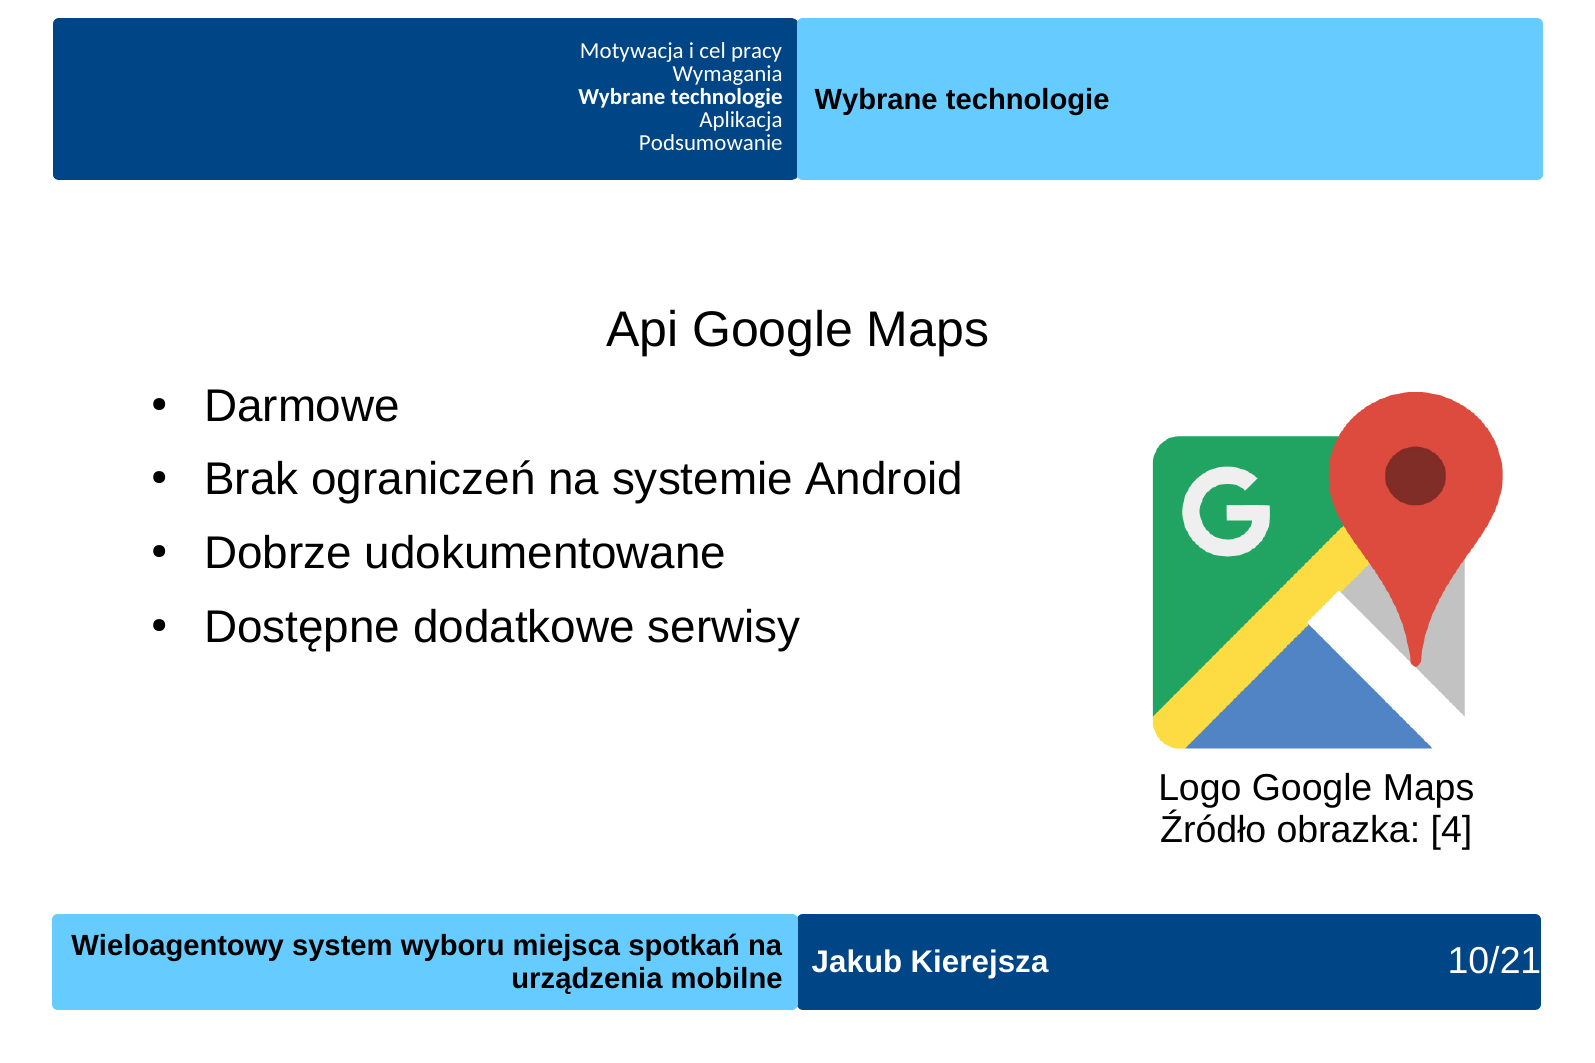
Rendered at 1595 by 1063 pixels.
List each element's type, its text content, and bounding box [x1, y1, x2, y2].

title Wieloagentowy system wyboru miejsca spotkań na urządzenia mobilne [57, 919, 792, 1004]
text_box Logo Google Maps Źródło obrazka: [4] [1113, 758, 1520, 858]
picture [1128, 370, 1527, 770]
title Jakub Kierejsza [802, 919, 1536, 1004]
title Wybrane technologie [802, 23, 1537, 175]
text_box <number>/21 [1426, 931, 1556, 1031]
list Api Google Maps Darmowe Brak ograniczeń na systemie Android Dobrze udokumentowane Dostępne dodatkowe serwisy [133, 223, 1463, 846]
title Motywacja i cel pracy Wymagania Wybrane technologie Aplikacja Podsumowanie [59, 23, 792, 175]
